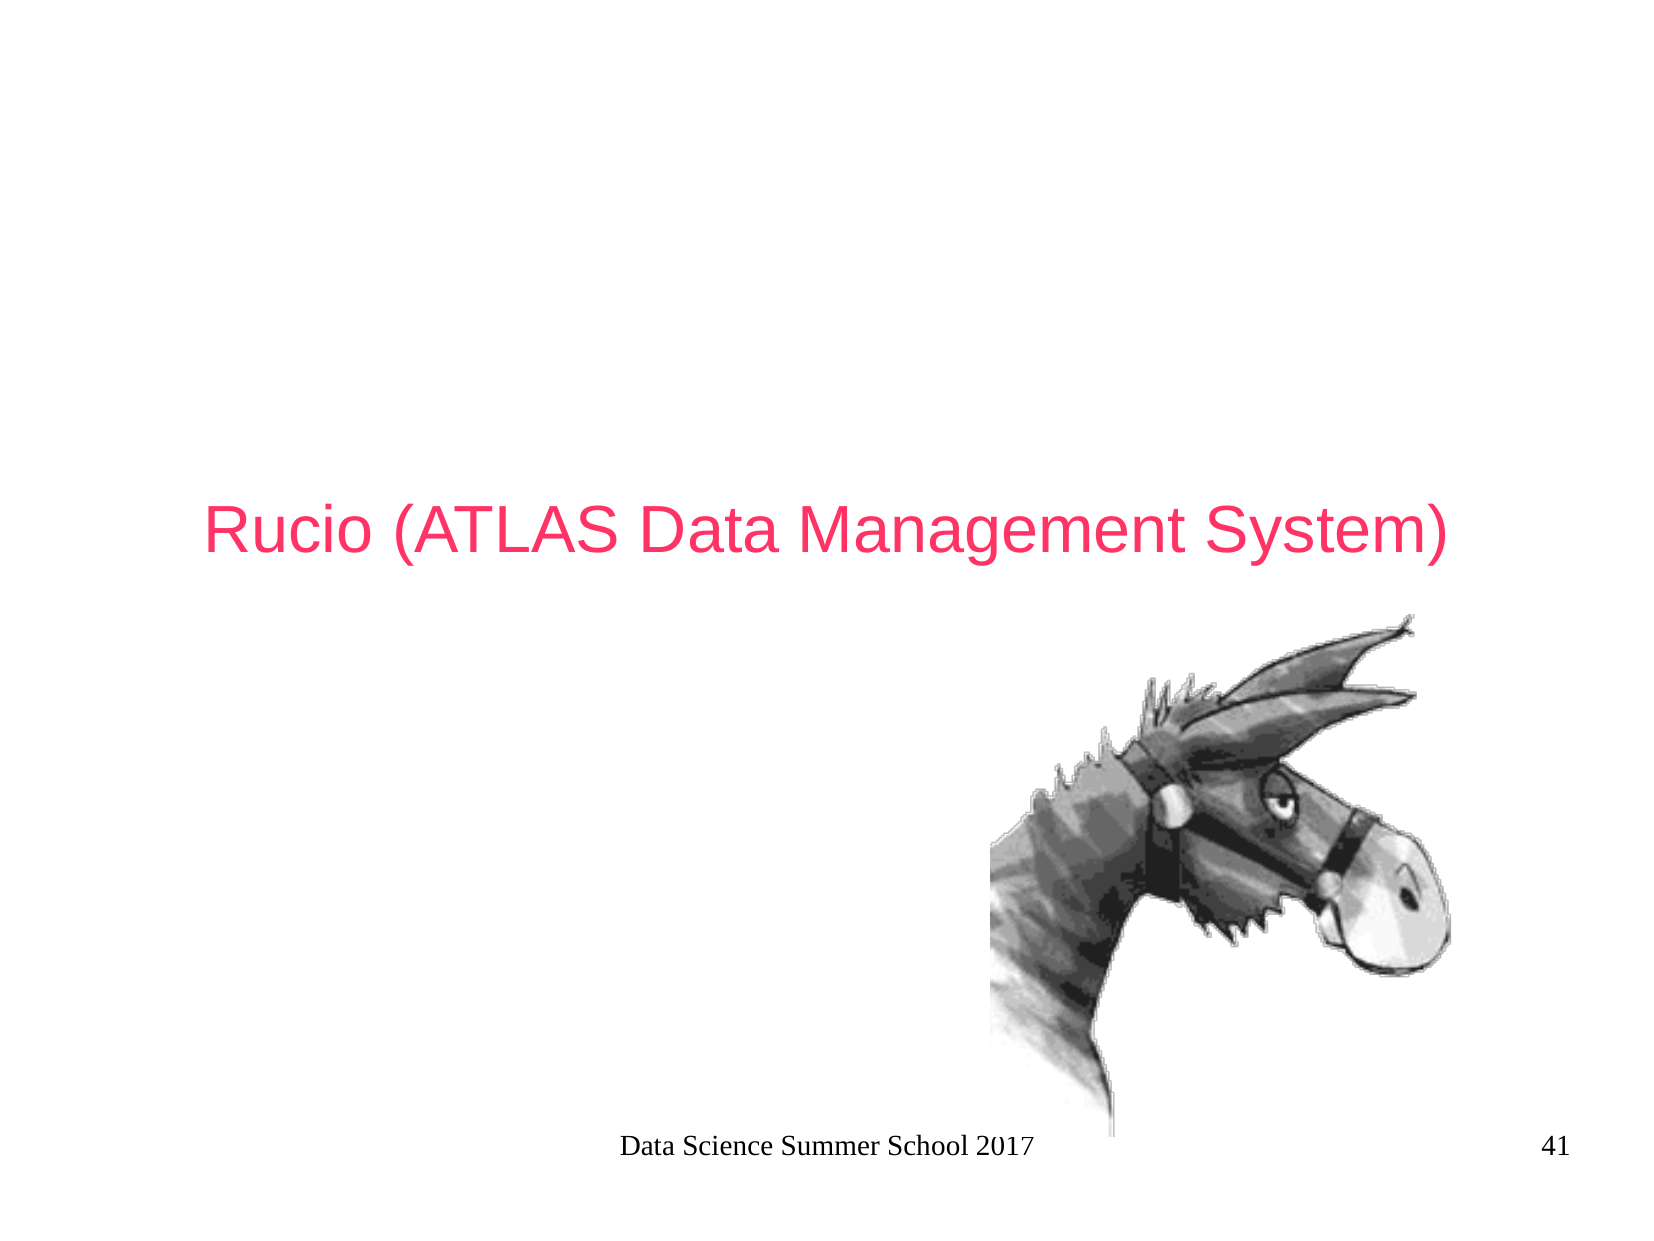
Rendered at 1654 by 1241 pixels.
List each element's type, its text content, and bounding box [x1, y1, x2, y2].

picture [990, 614, 1456, 1137]
subtitle Rucio (ATLAS Data Management System) [82, 49, 1571, 1010]
